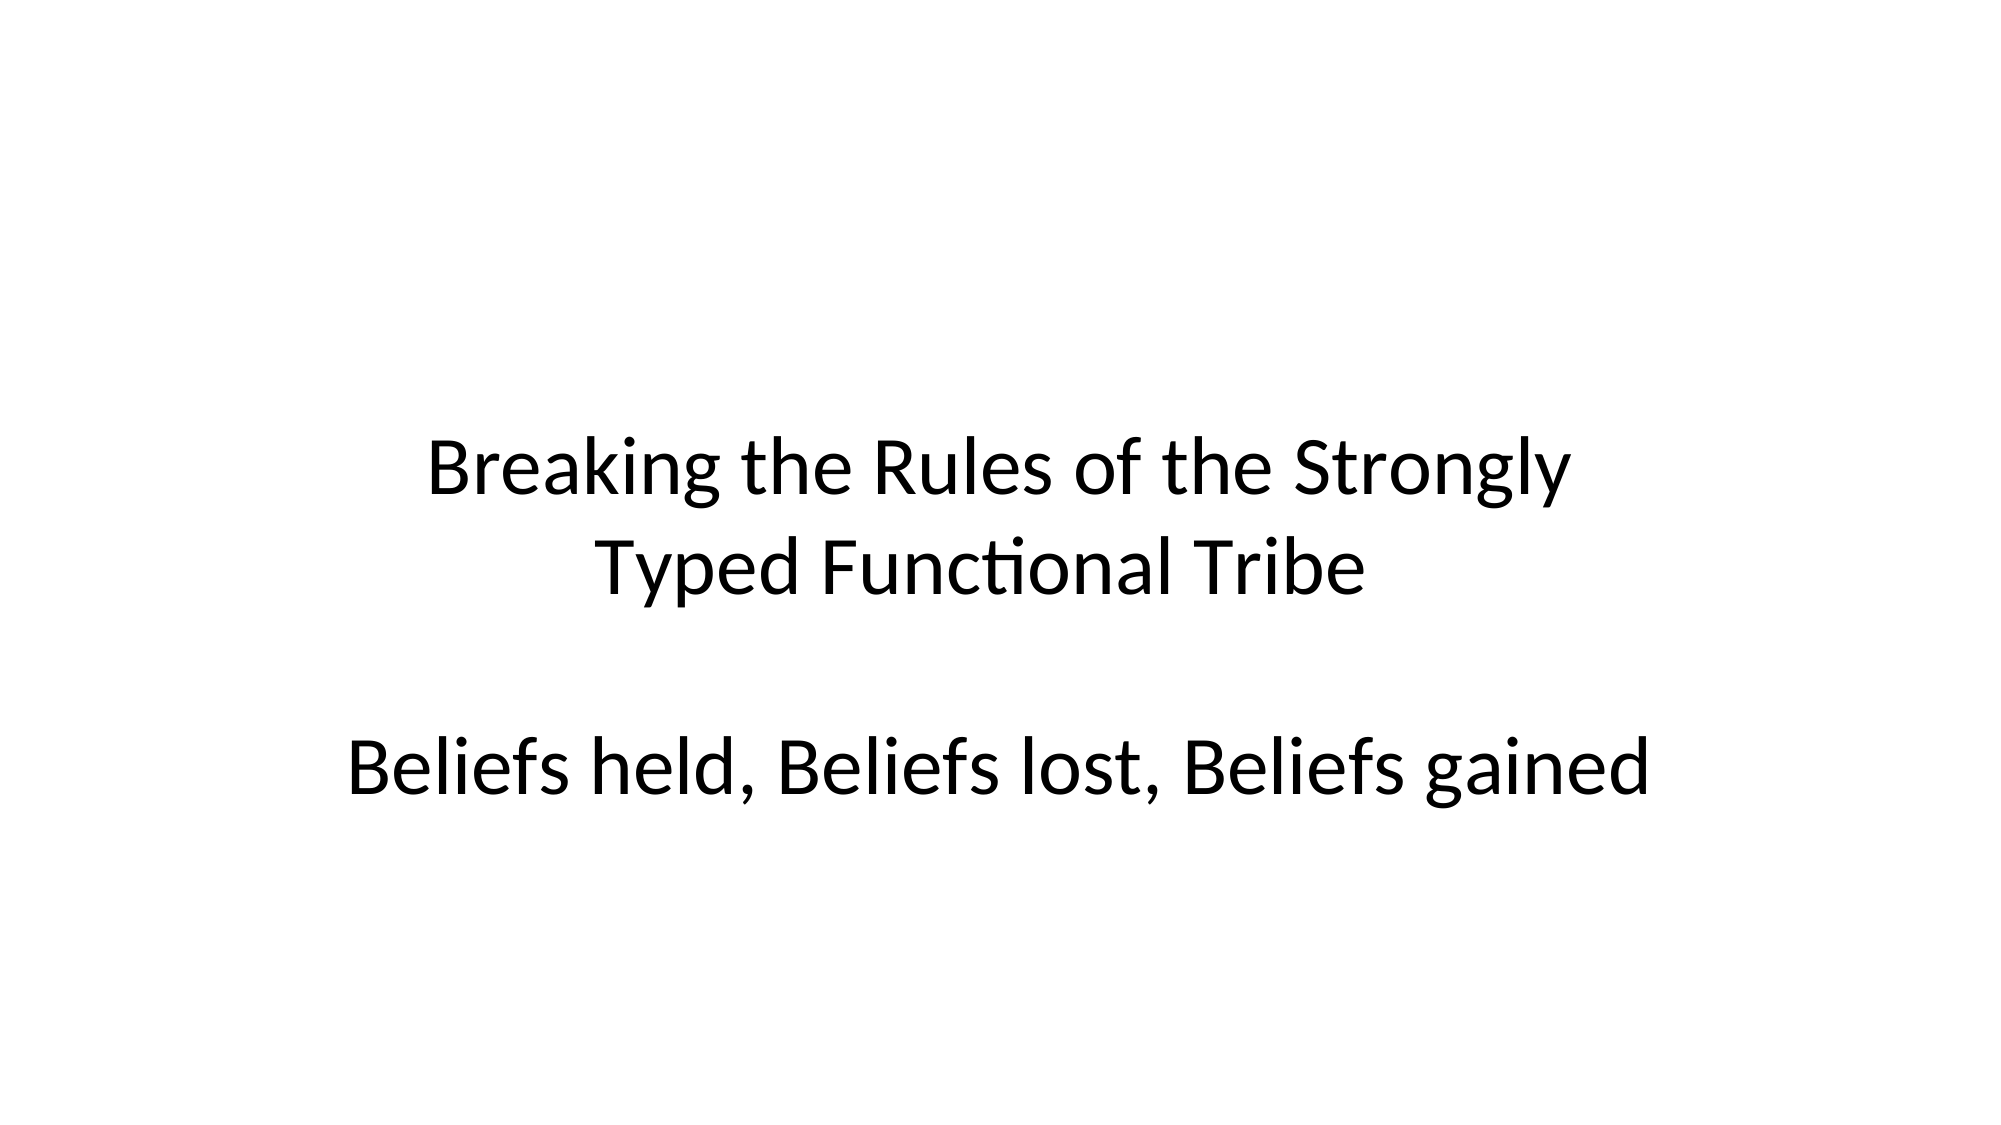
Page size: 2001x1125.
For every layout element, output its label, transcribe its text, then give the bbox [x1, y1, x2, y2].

text_box Breaking the Rules of the Strongly Typed Functional Tribe Beliefs held, Beliefs lost, Beliefs gained [310, 403, 1689, 823]
